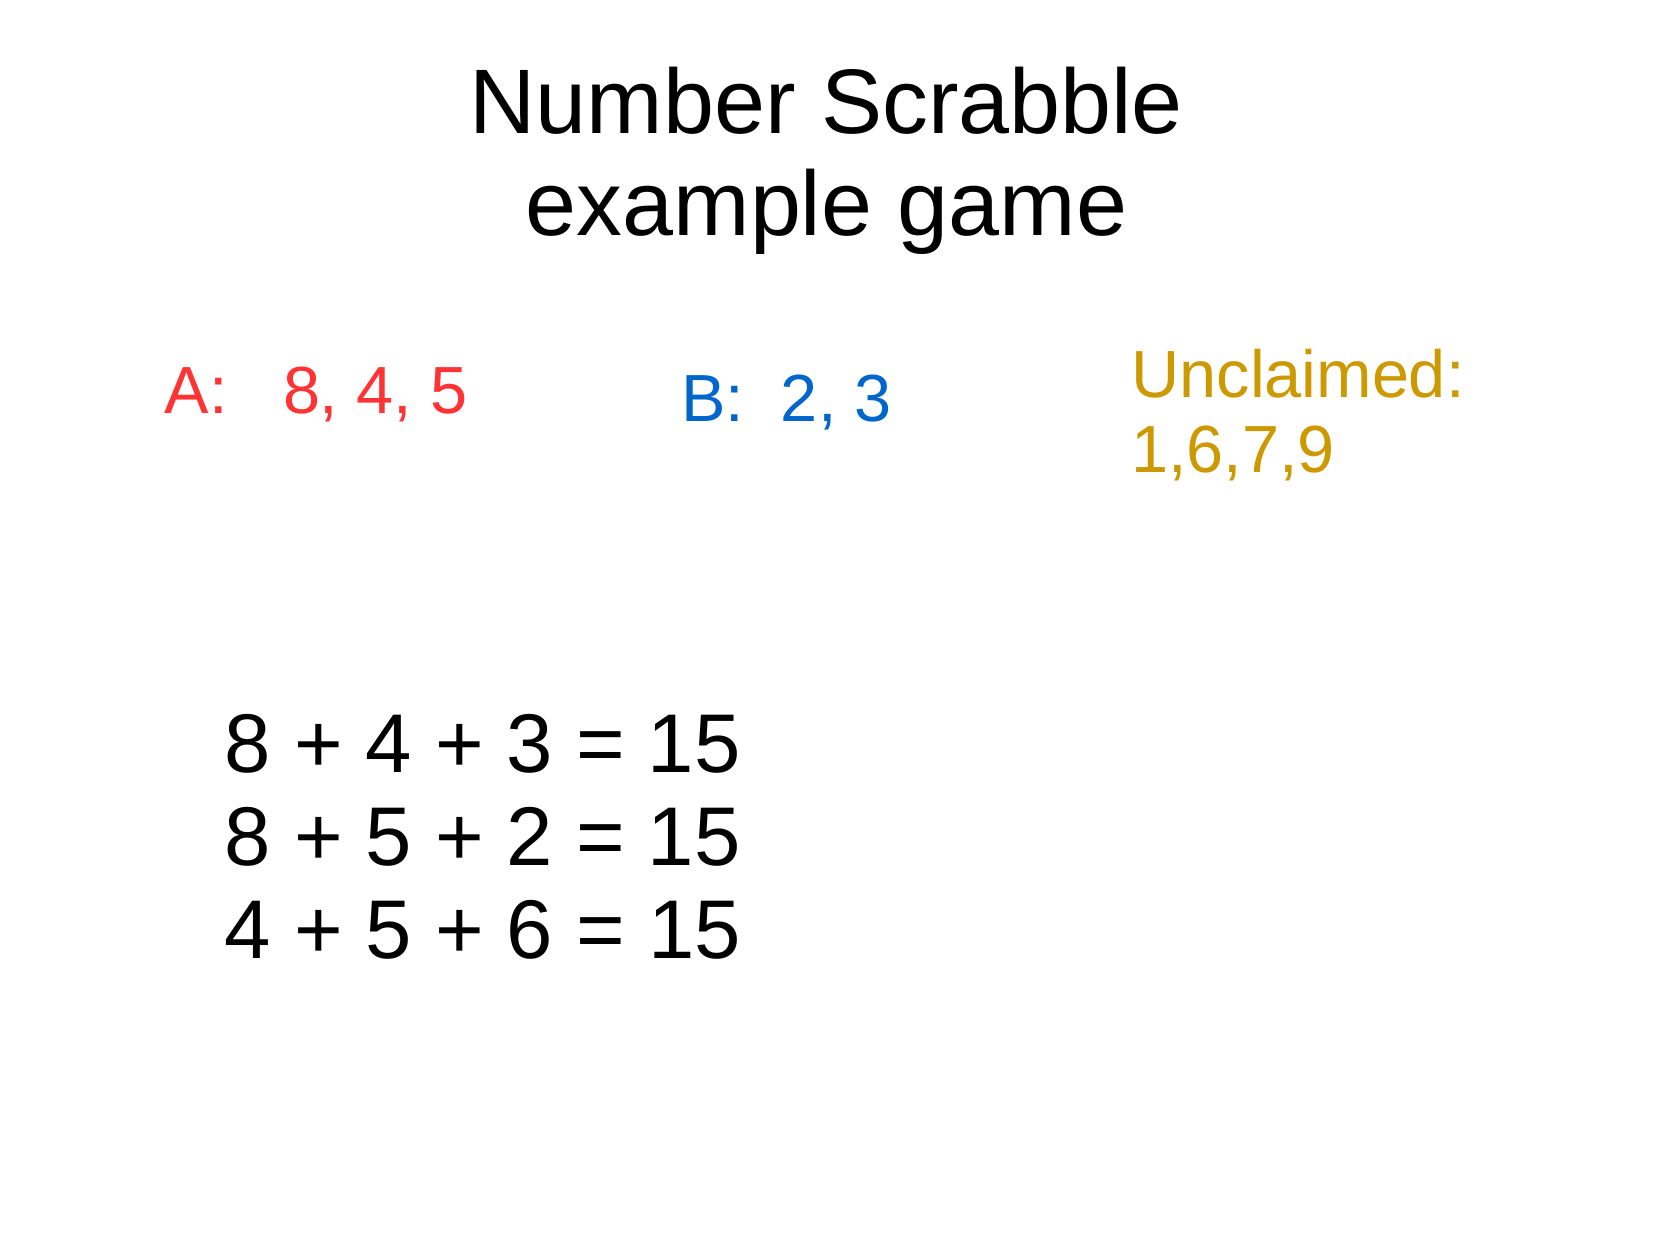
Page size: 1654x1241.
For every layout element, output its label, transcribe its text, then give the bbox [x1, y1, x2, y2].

text_box Unclaimed: 1,6,7,9 [1116, 330, 1541, 499]
text_box 8 + 4 + 3 = 15 8 + 5 + 2 = 15 4 + 5 + 6 = 15 [210, 690, 757, 985]
text_box B: 2, 3 [666, 354, 946, 518]
text_box A: 8, 4, 5 [150, 346, 571, 511]
title Number Scrabble example game [82, 49, 1571, 257]
